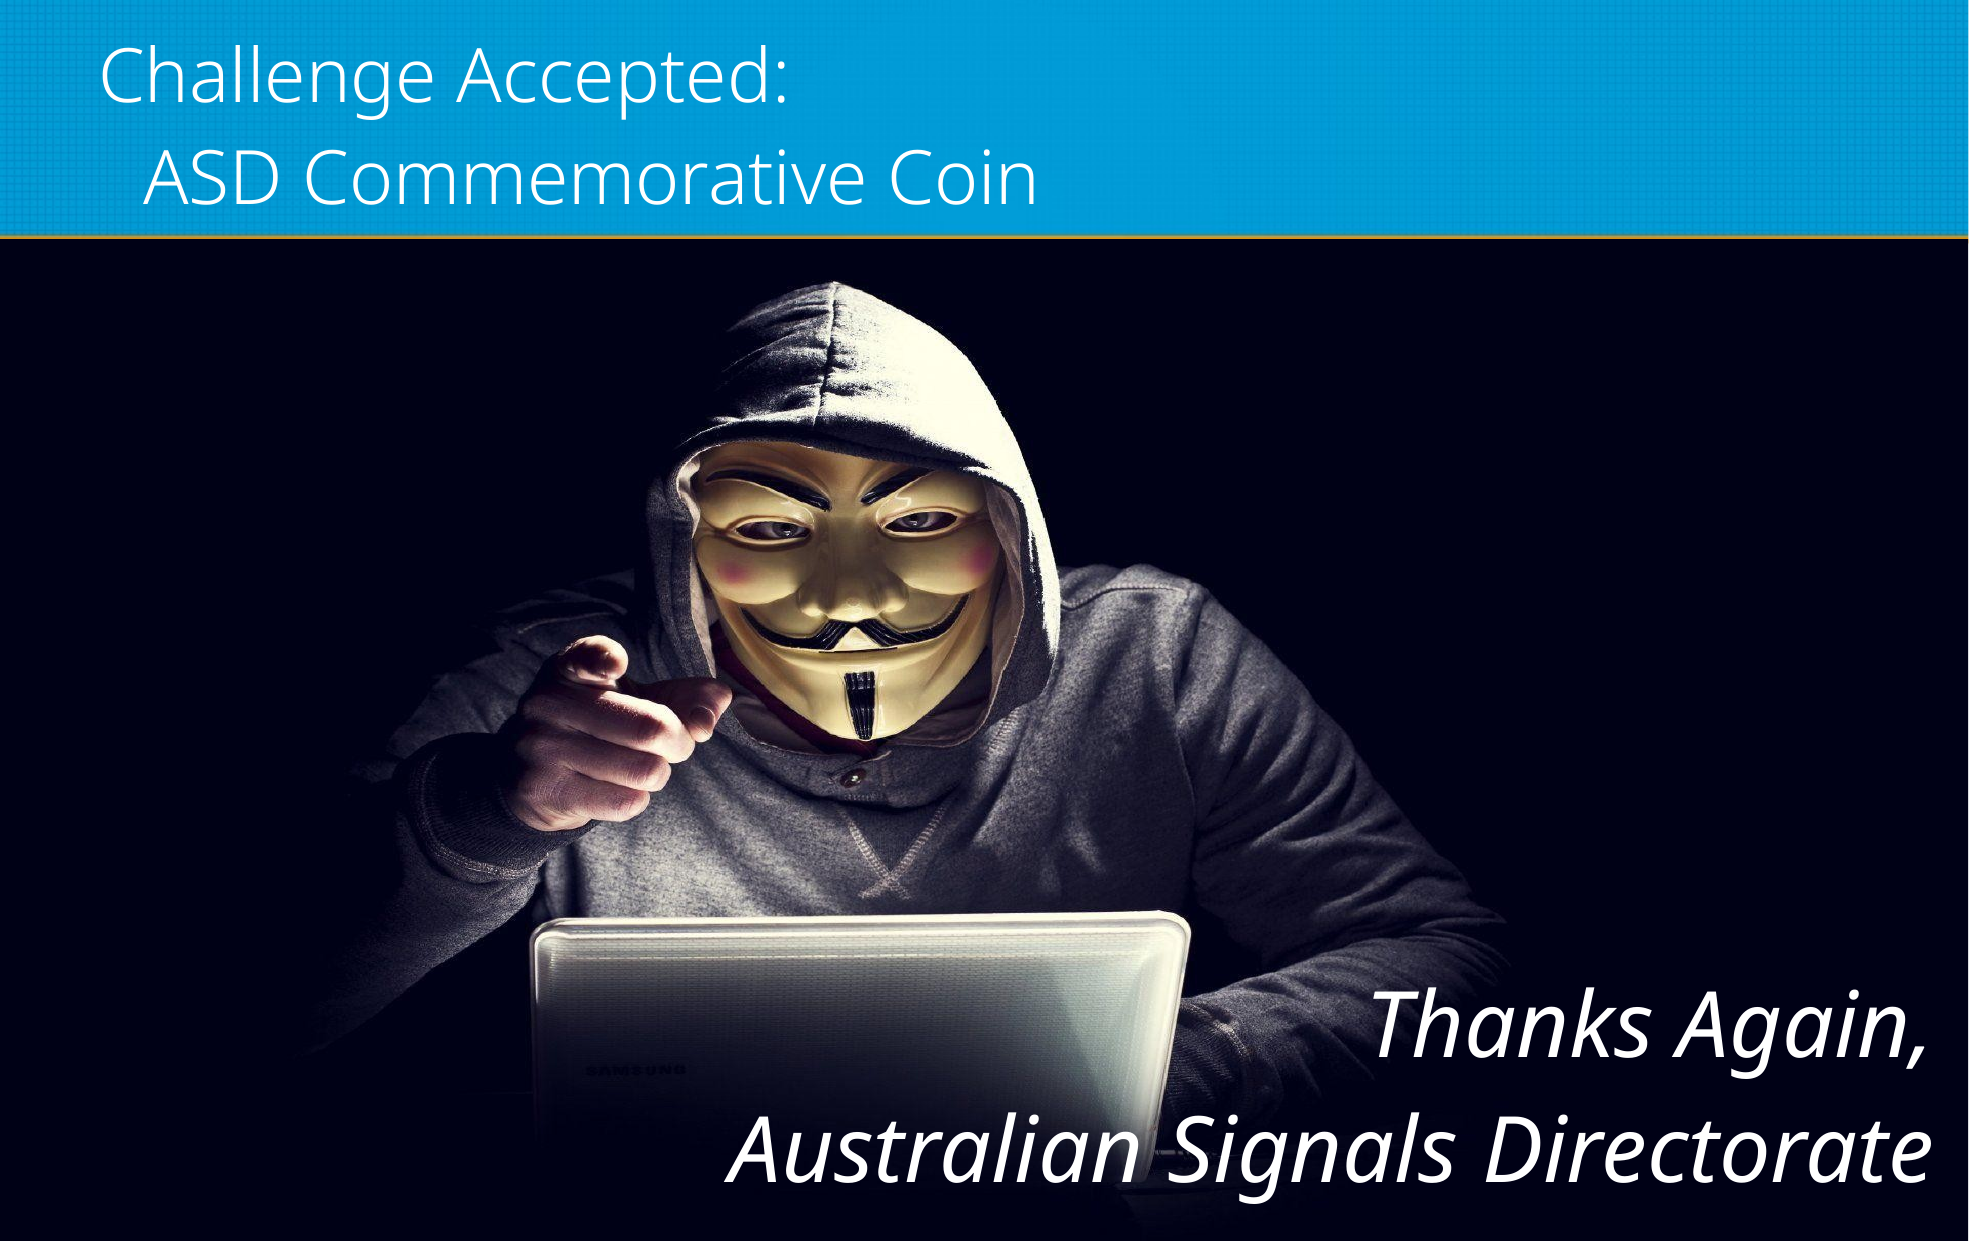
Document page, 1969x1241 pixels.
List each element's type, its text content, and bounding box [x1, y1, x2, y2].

title Challenge Accepted: ASD Commemorative Coin [98, 19, 1870, 227]
picture [0, 233, 1969, 1241]
list Thanks Again, Australian Signals Directorate [570, 960, 1936, 1201]
